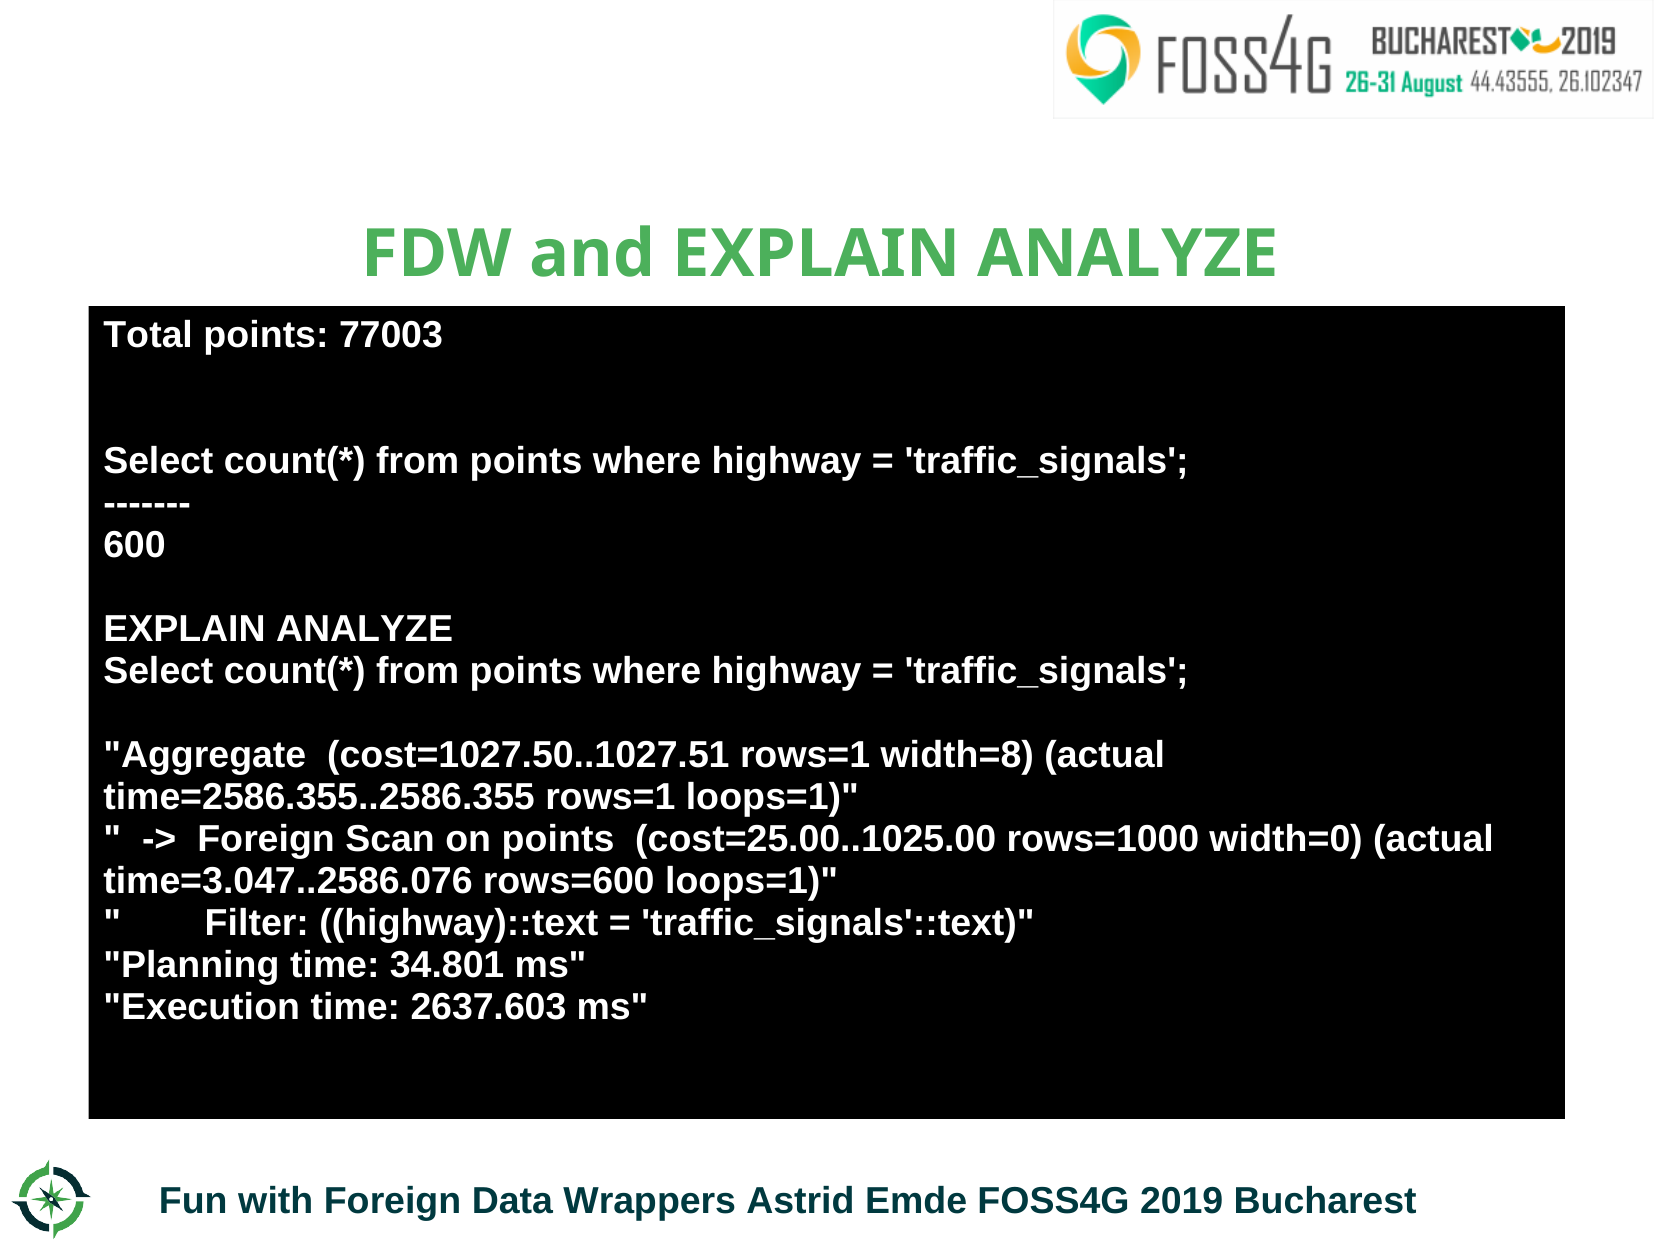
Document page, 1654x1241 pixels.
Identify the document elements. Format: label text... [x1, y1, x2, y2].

picture [1053, 0, 1654, 119]
title FDW and EXPLAIN ANALYZE [76, 177, 1565, 325]
picture [10, 1158, 92, 1240]
text_box Total points: 77003 Select count(*) from points where highway = 'traffic_signals'; ------- 600 EXPLAIN ANALYZE Select count(*) from points where highway = 'traffic_signals'; "Aggregate (cost=1027.50..1027.51 rows=1 width=8) (actual time=2586.355..2586.355 rows=1 loops=1)" " -> Foreign Scan on points (cost=25.00..1025.00 rows=1000 width=0) (actual time=3.047..2586.076 rows=600 loops=1)" " Filter: ((highway)::text = 'traffic_signals'::text)" "Planning time: 34.801 ms" "Execution time: 2637.603 ms" [88, 306, 1565, 1119]
